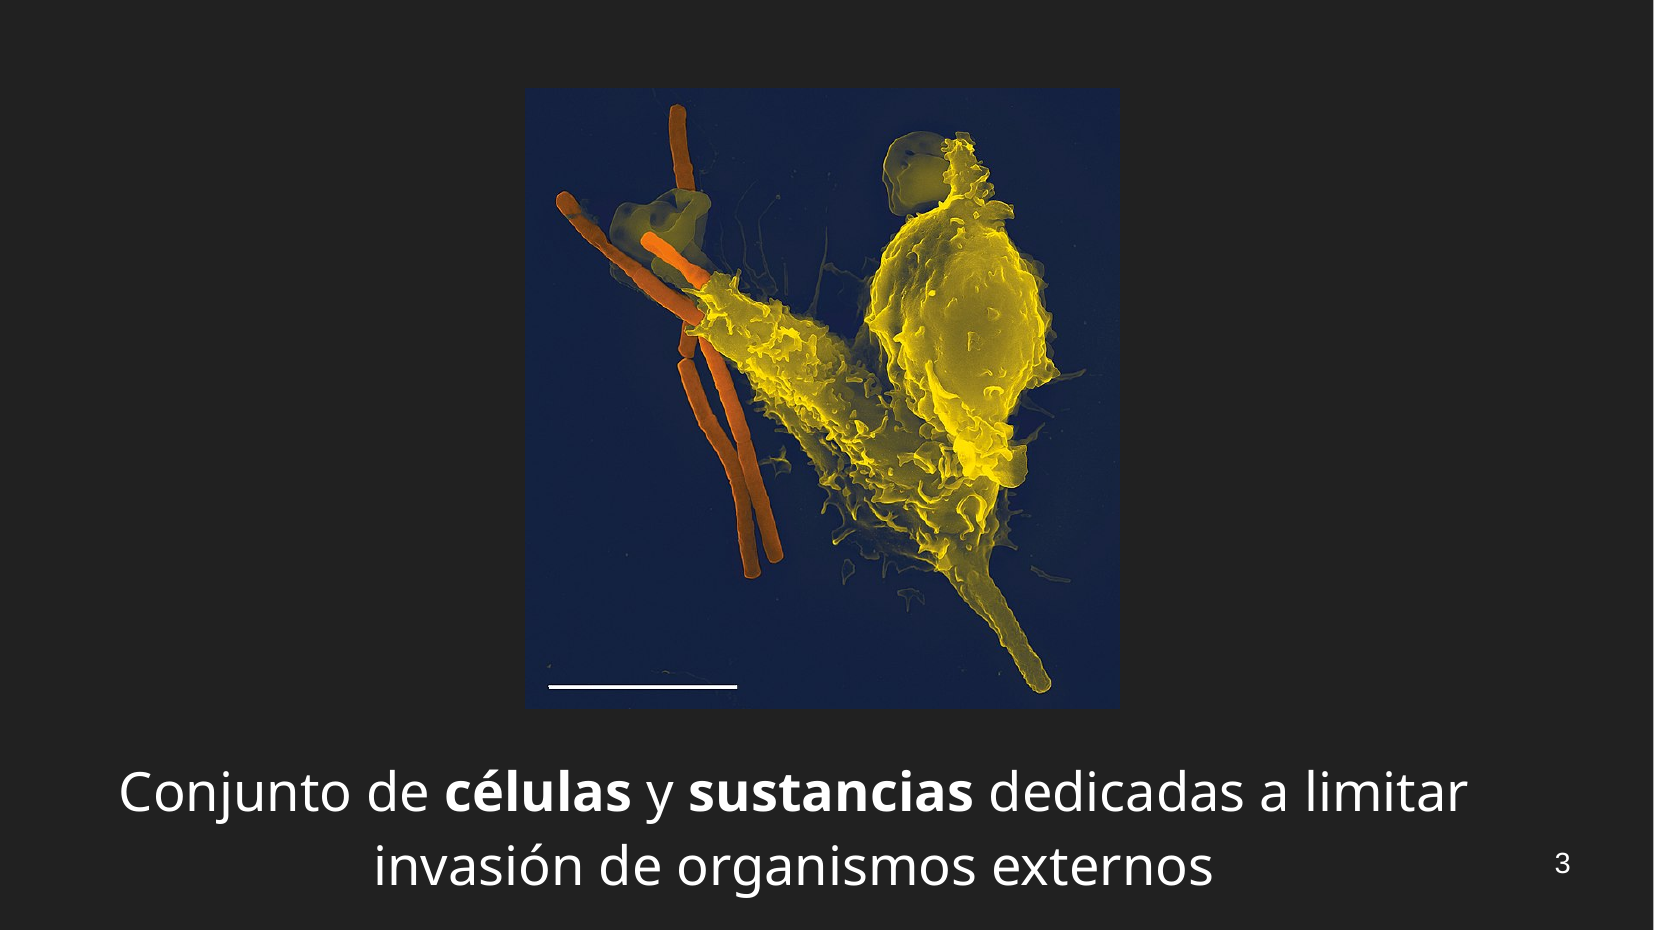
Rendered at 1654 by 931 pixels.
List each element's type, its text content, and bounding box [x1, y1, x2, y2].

picture [525, 88, 1120, 709]
subtitle Conjunto de células y sustancias dedicadas a limitar invasión de organismos externos [82, 738, 1506, 917]
